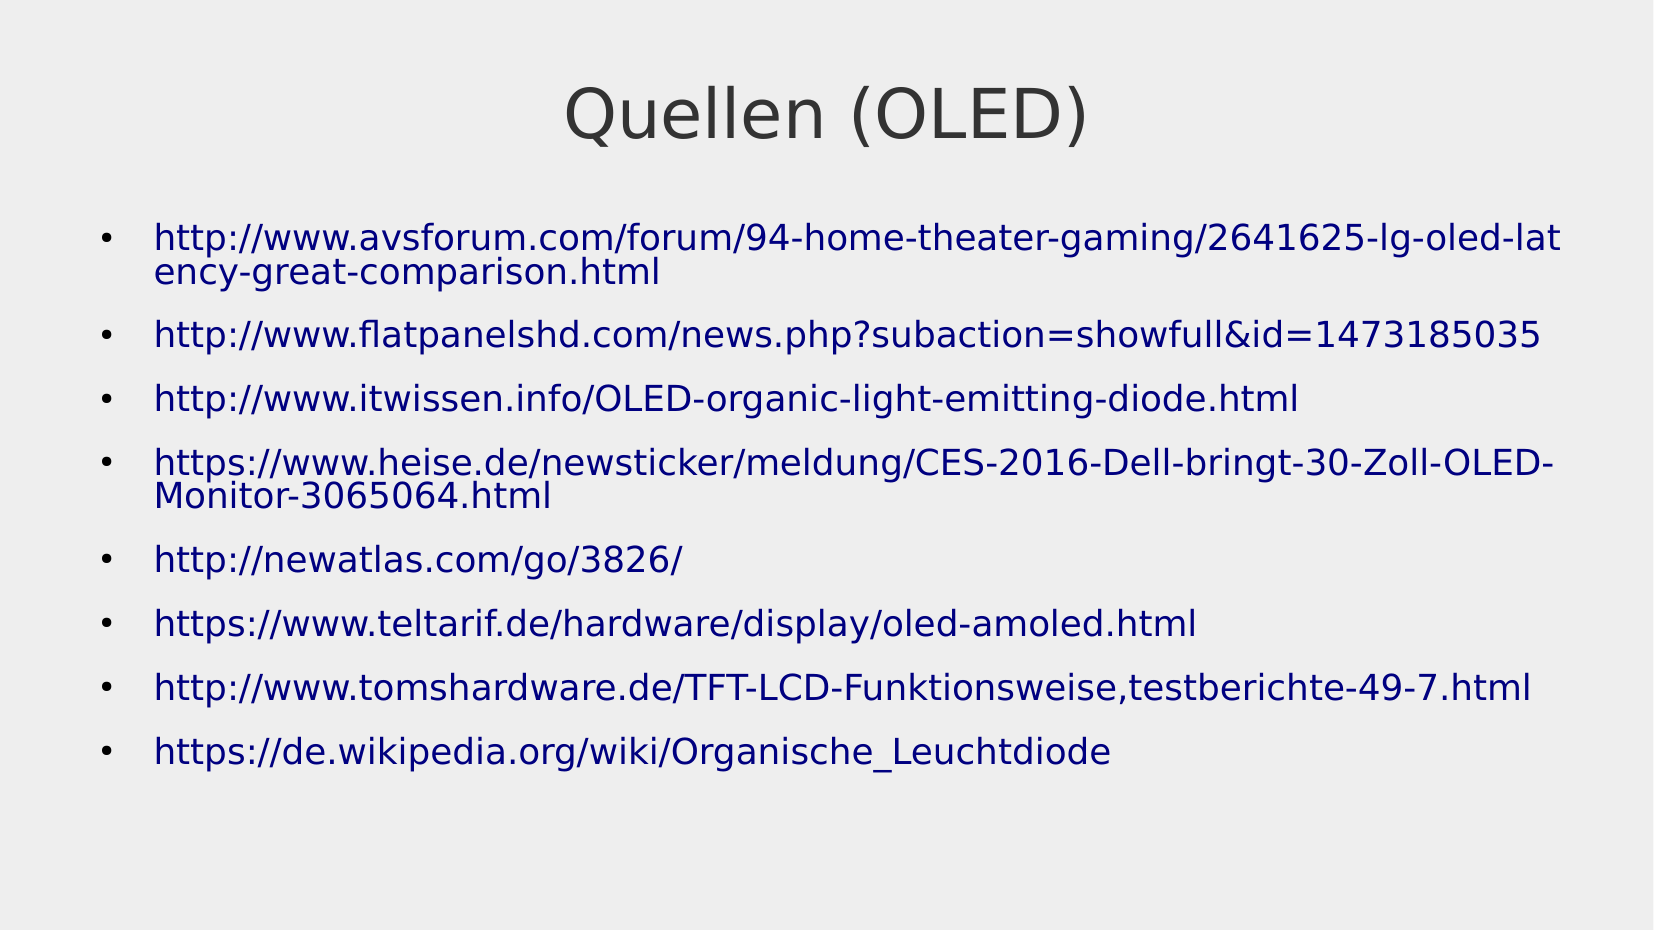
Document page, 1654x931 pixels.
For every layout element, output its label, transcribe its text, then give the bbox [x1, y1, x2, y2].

title Quellen (OLED) [82, 37, 1571, 193]
list http://www.avsforum.com/forum/94-home-theater-gaming/2641625-lg-oled-latency-great-comparison.html http://www.flatpanelshd.com/news.php?subaction=showfull&id=1473185035 http://www.itwissen.info/OLED-organic-light-emitting-diode.html https://www.heise.de/newsticker/meldung/CES-2016-Dell-bringt-30-Zoll-OLED-Monitor-3065064.html http://newatlas.com/go/3826/ https://www.teltarif.de/hardware/display/oled-amoled.html http://www.tomshardware.de/TFT-LCD-Funktionsweise,testberichte-49-7.html https://de.wikipedia.org/wiki/Organische_Leuchtdiode [82, 217, 1571, 758]
